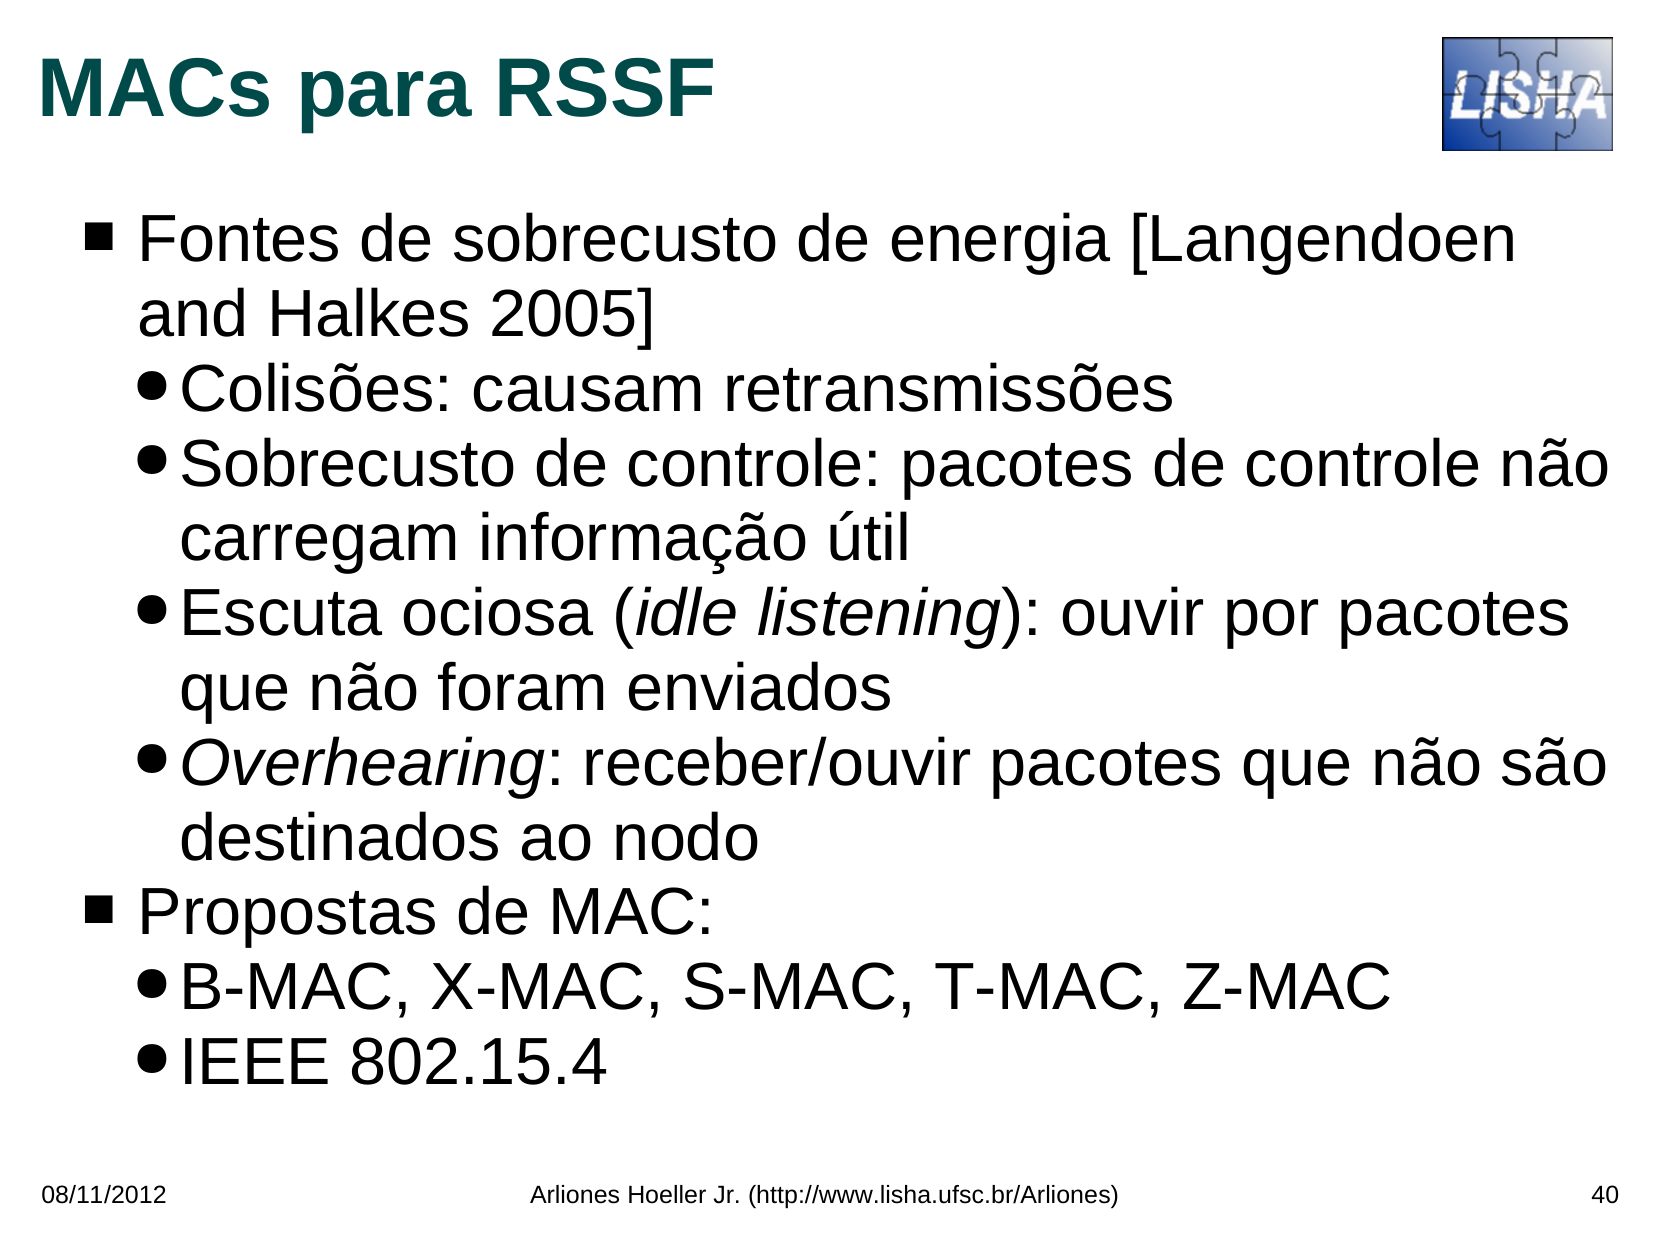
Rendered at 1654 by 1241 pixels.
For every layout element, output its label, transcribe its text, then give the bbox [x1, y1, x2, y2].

list Fontes de sobrecusto de energia [Langendoen and Halkes 2005] Colisões: causam retransmissões Sobrecusto de controle: pacotes de controle não carregam informação útil Escuta ociosa (idle listening): ouvir por pacotes que não foram enviados Overhearing: receber/ouvir pacotes que não são destinados ao nodo Propostas de MAC: B-MAC, X-MAC, S-MAC, T-MAC, Z-MAC IEEE 802.15.4 [37, 201, 1613, 1139]
picture [1442, 37, 1613, 151]
title MACs para RSSF [37, 37, 1426, 151]
